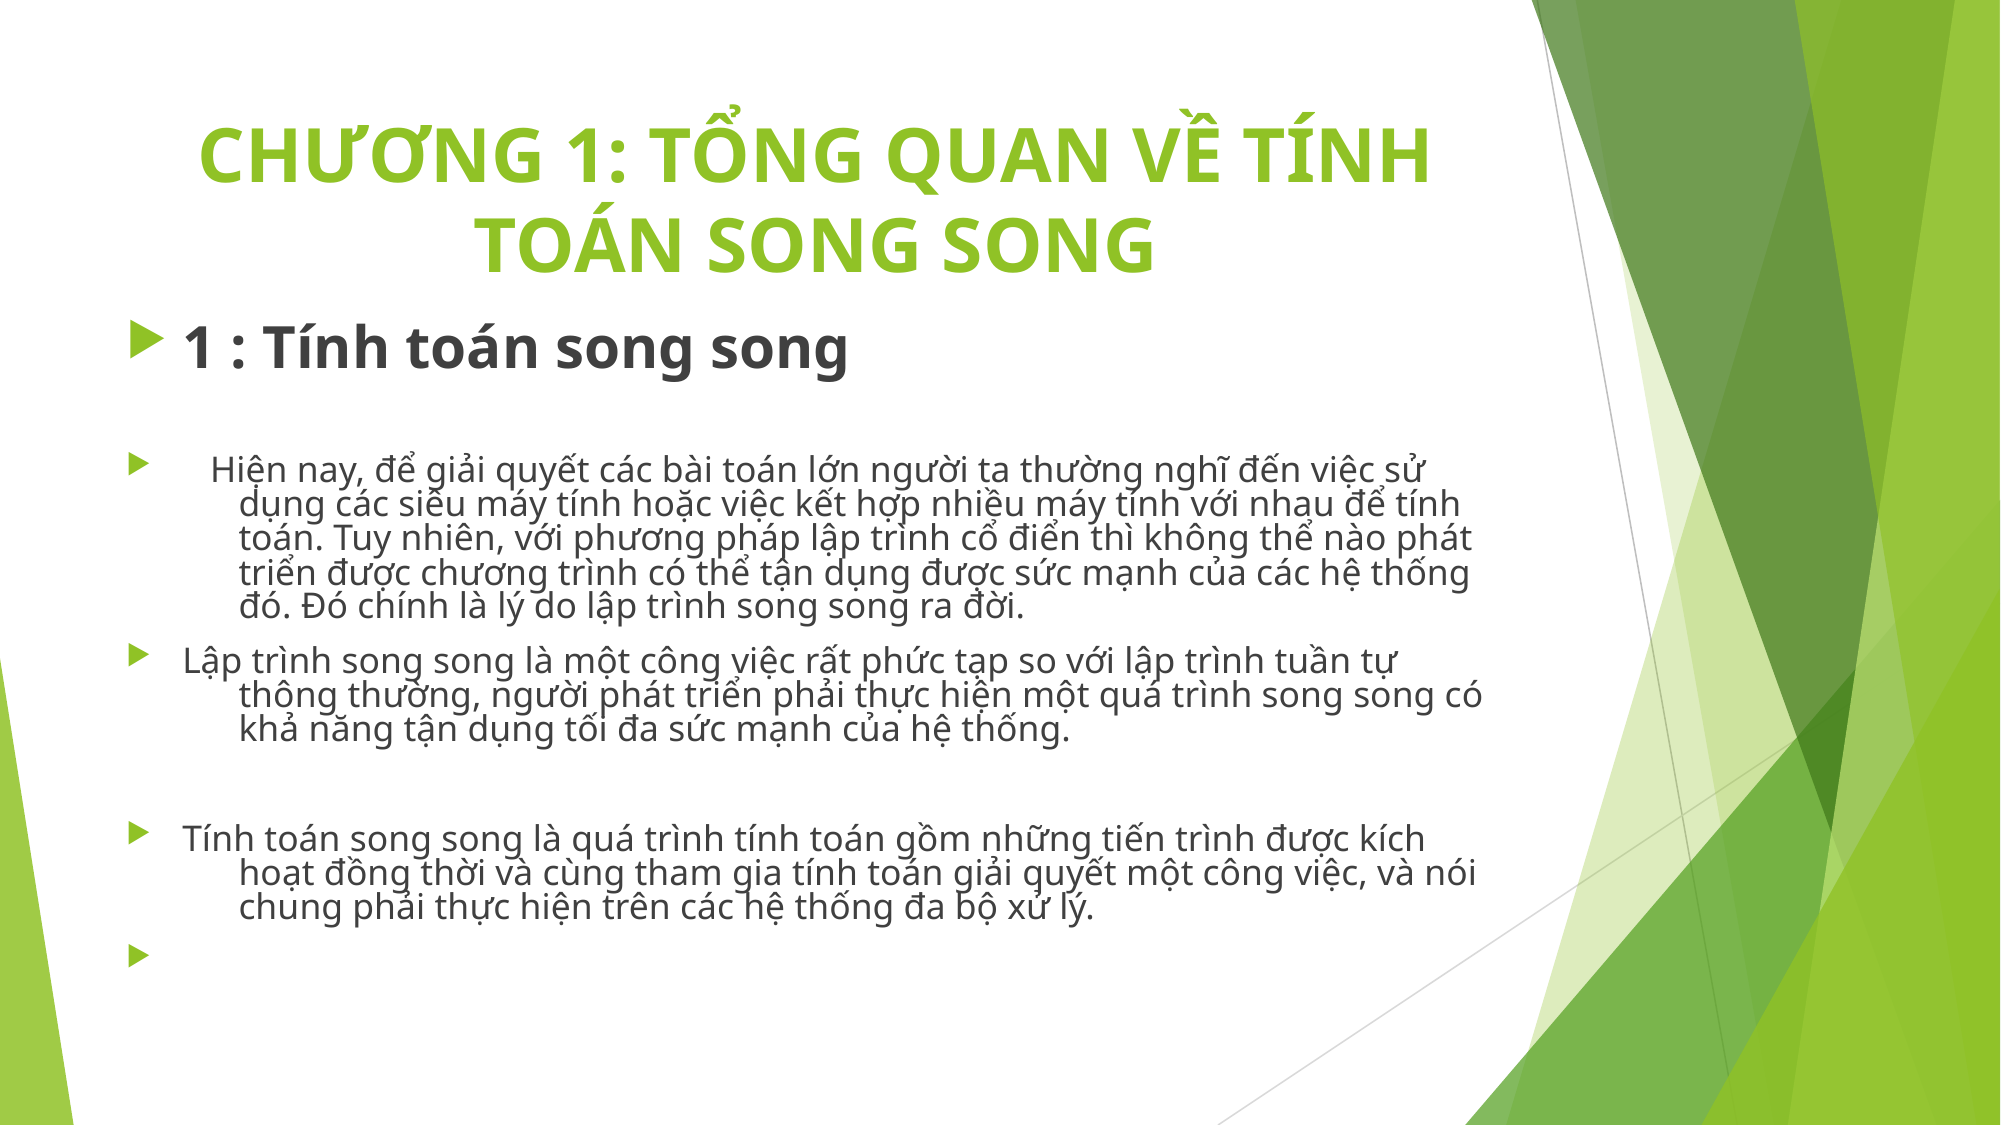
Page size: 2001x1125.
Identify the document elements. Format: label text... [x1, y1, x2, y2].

list 1 : Tính toán song song Hiện nay, để giải quyết các bài toán lớn người ta thường nghĩ đến việc sử dụng các siêu máy tính hoặc việc kết hợp nhiều máy tính với nhau để tính toán. Tuy nhiên, với phương pháp lập trình cổ điển thì không thể nào phát triển được chương trình có thể tận dụng được sức mạnh của các hệ thống đó. Đó chính là lý do lập trình song song ra đời. Lập trình song song là một công việc rất phức tạp so với lập trình tuần tự thông thường, người phát triển phải thực hiện một quá trình song song có khả năng tận dụng tối đa sức mạnh của hệ thống. Tính toán song song là quá trình tính toán gồm những tiến trình được kích hoạt đồng thời và cùng tham gia tính toán giải quyết một công việc, và nói chung phải thực hiện trên các hệ thống đa bộ xử lý. [111, 316, 1522, 992]
title CHƯƠNG 1: TỔNG QUAN VỀ TÍNH TOÁN SONG SONG [111, 99, 1522, 316]
